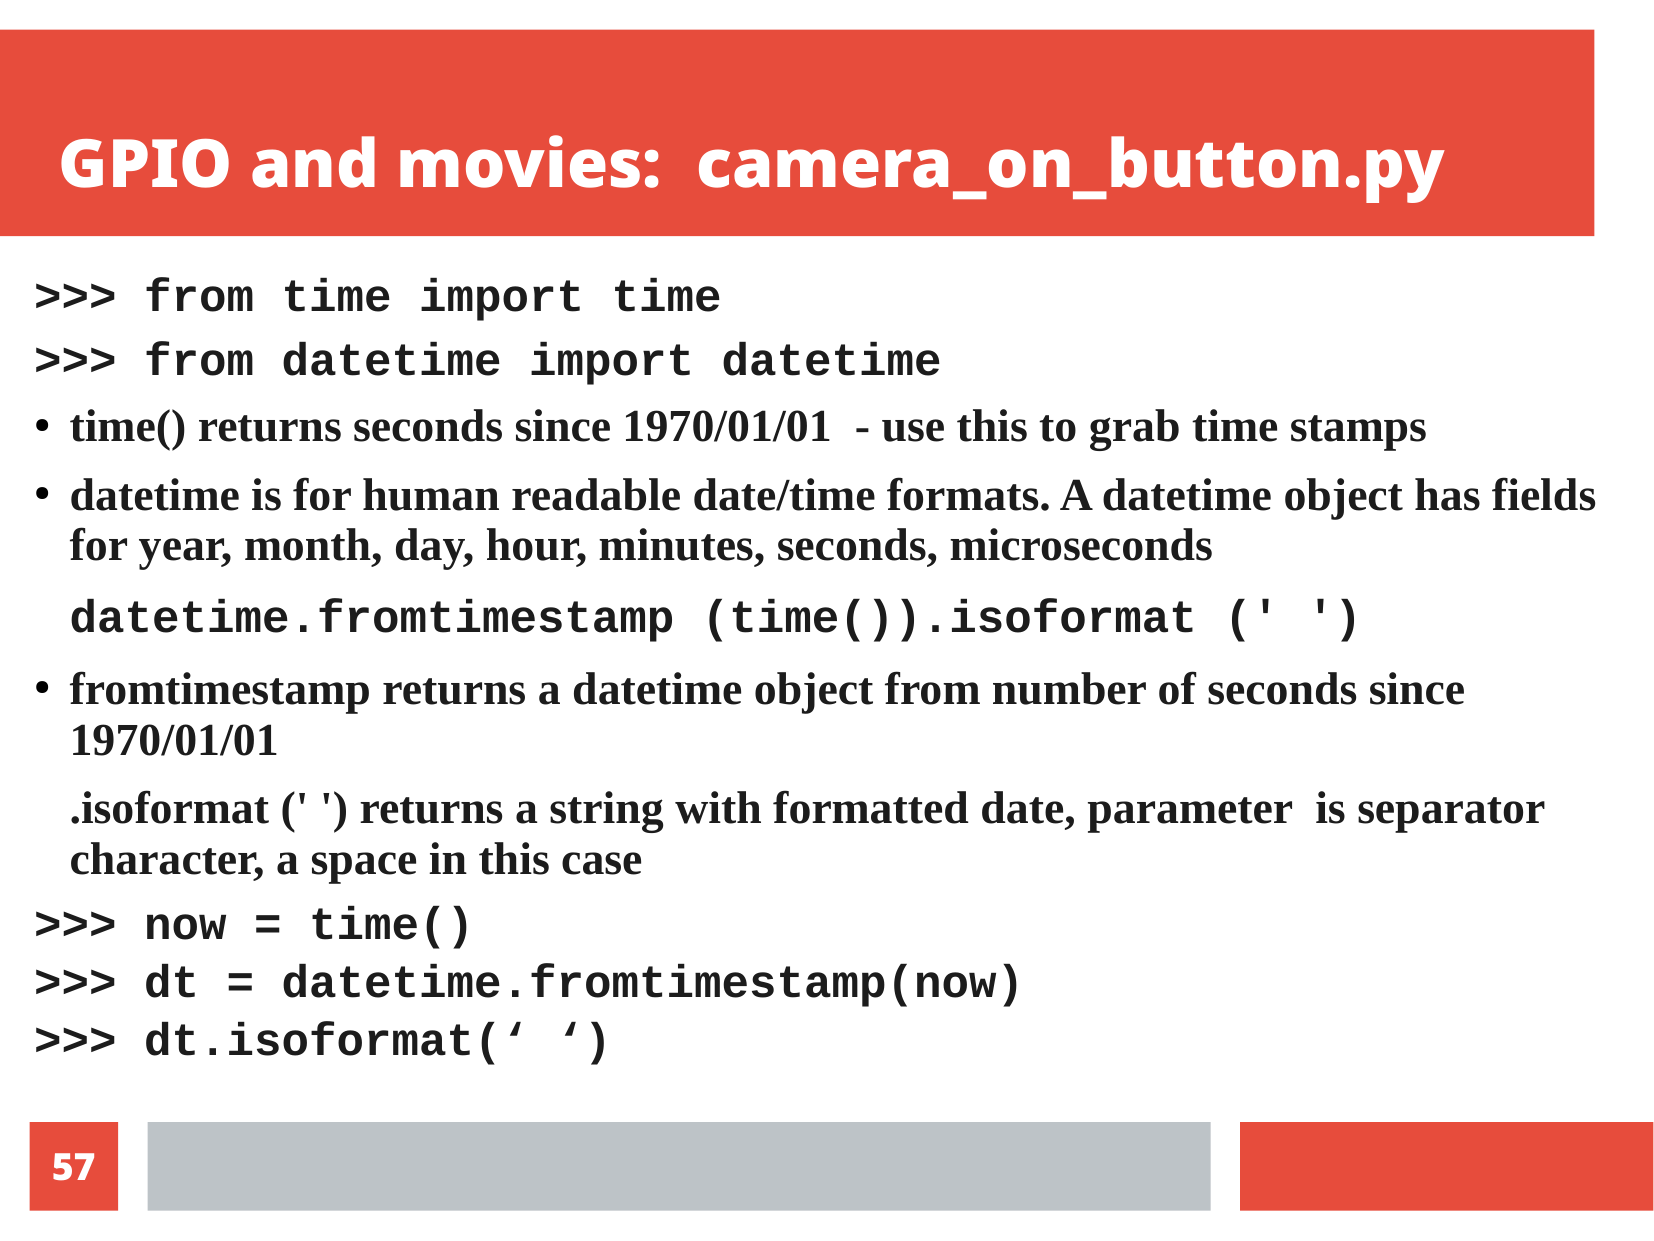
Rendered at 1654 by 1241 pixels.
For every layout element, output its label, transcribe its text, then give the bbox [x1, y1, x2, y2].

title GPIO and movies: camera_on_button.py [59, 59, 1595, 207]
list >>> from time import time >>> from datetime import datetime time() returns seconds since 1970/01/01 - use this to grab time stamps datetime is for human readable date/time formats. A datetime object has fields for year, month, day, hour, minutes, seconds, microseconds datetime.fromtimestamp (time()).isoformat (' ') fromtimestamp returns a datetime object from number of seconds since 1970/01/01 .isoformat (' ') returns a string with formatted date, parameter is separator character, a space in this case >>> now = time() >>> dt = datetime.fromtimestamp(now) >>> dt.isoformat(‘ ‘) [34, 273, 1598, 1088]
